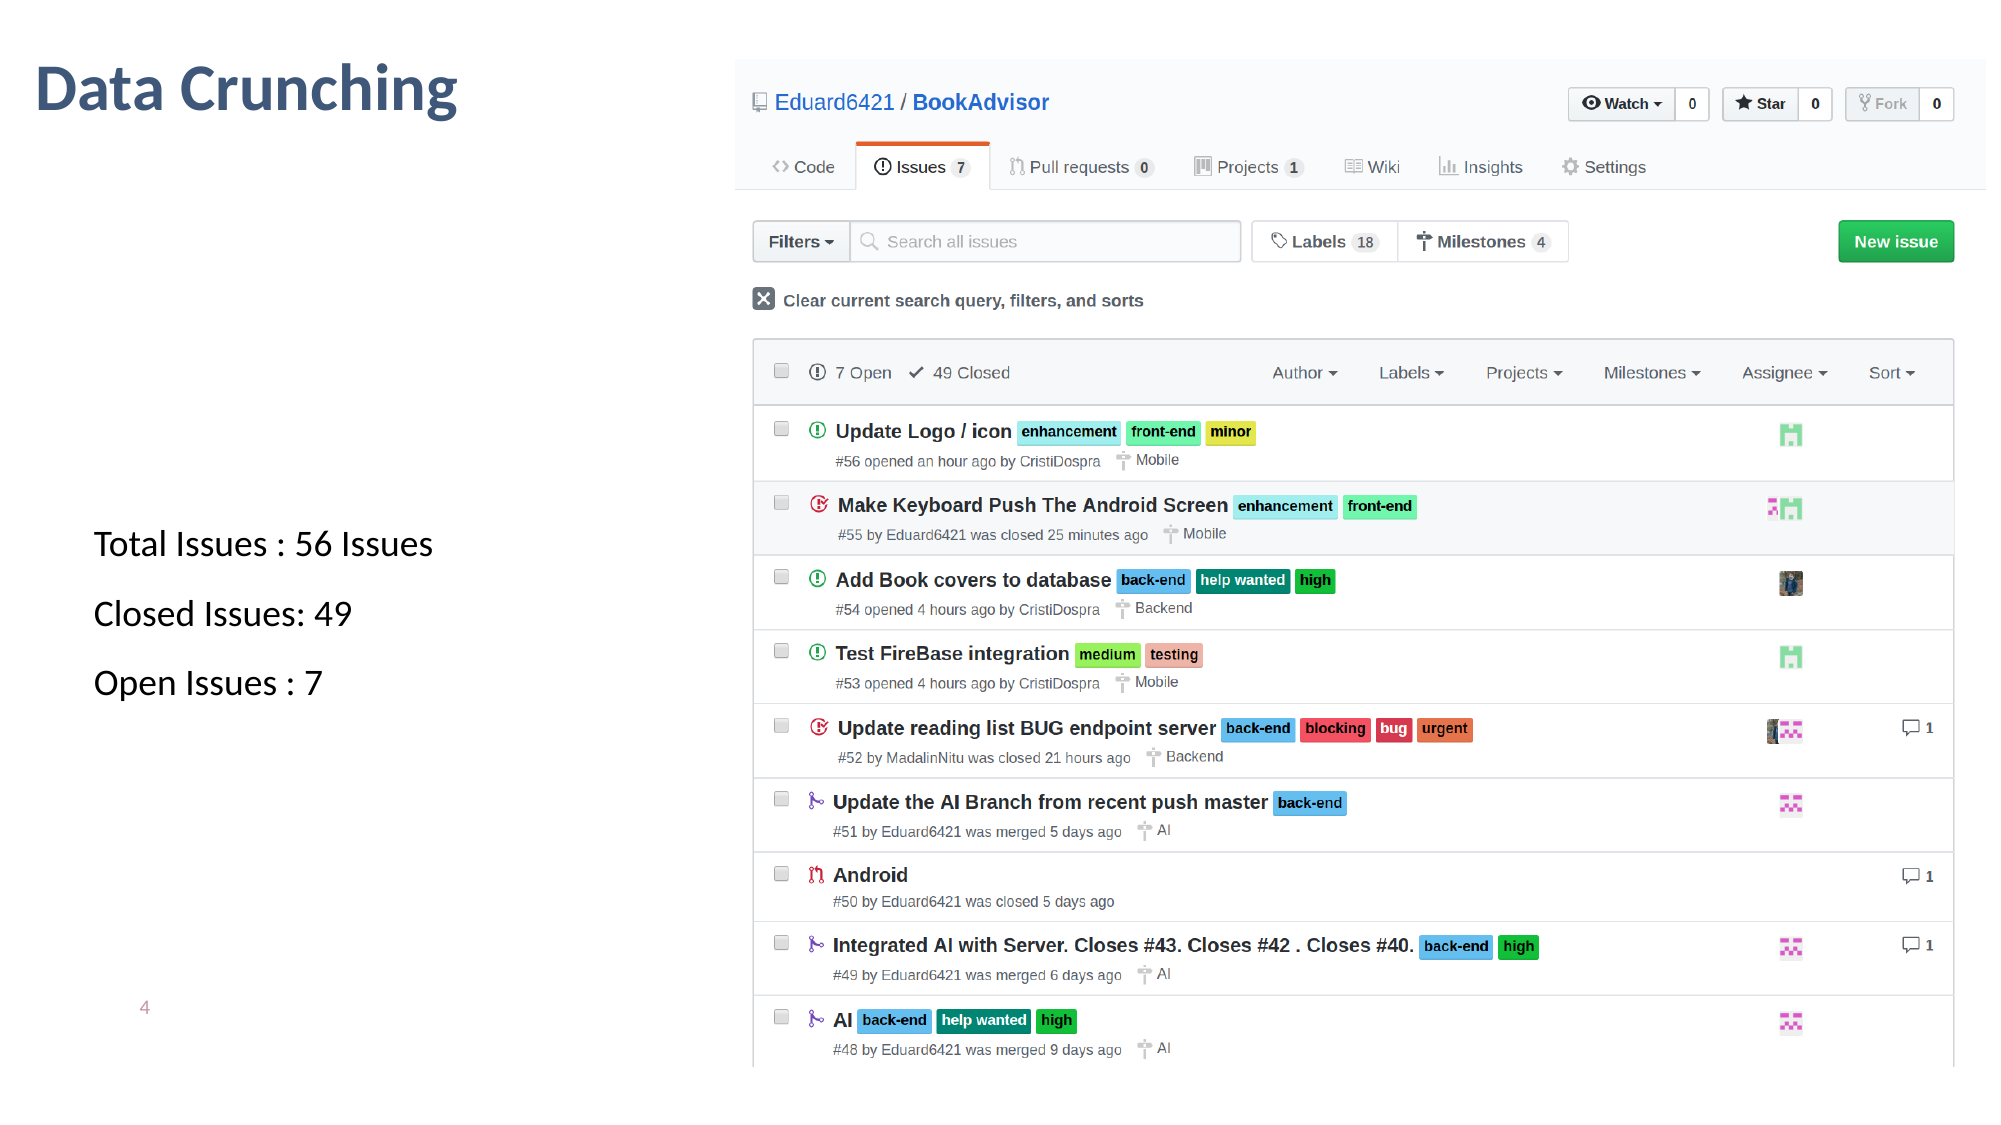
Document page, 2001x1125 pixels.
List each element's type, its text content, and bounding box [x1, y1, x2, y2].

text_box [105, 993, 170, 1033]
picture [735, 60, 1986, 1067]
title Data Crunching [30, 41, 721, 136]
list Total Issues : 56 Issues Closed Issues: 49 Open Issues : 7 [88, 523, 841, 811]
